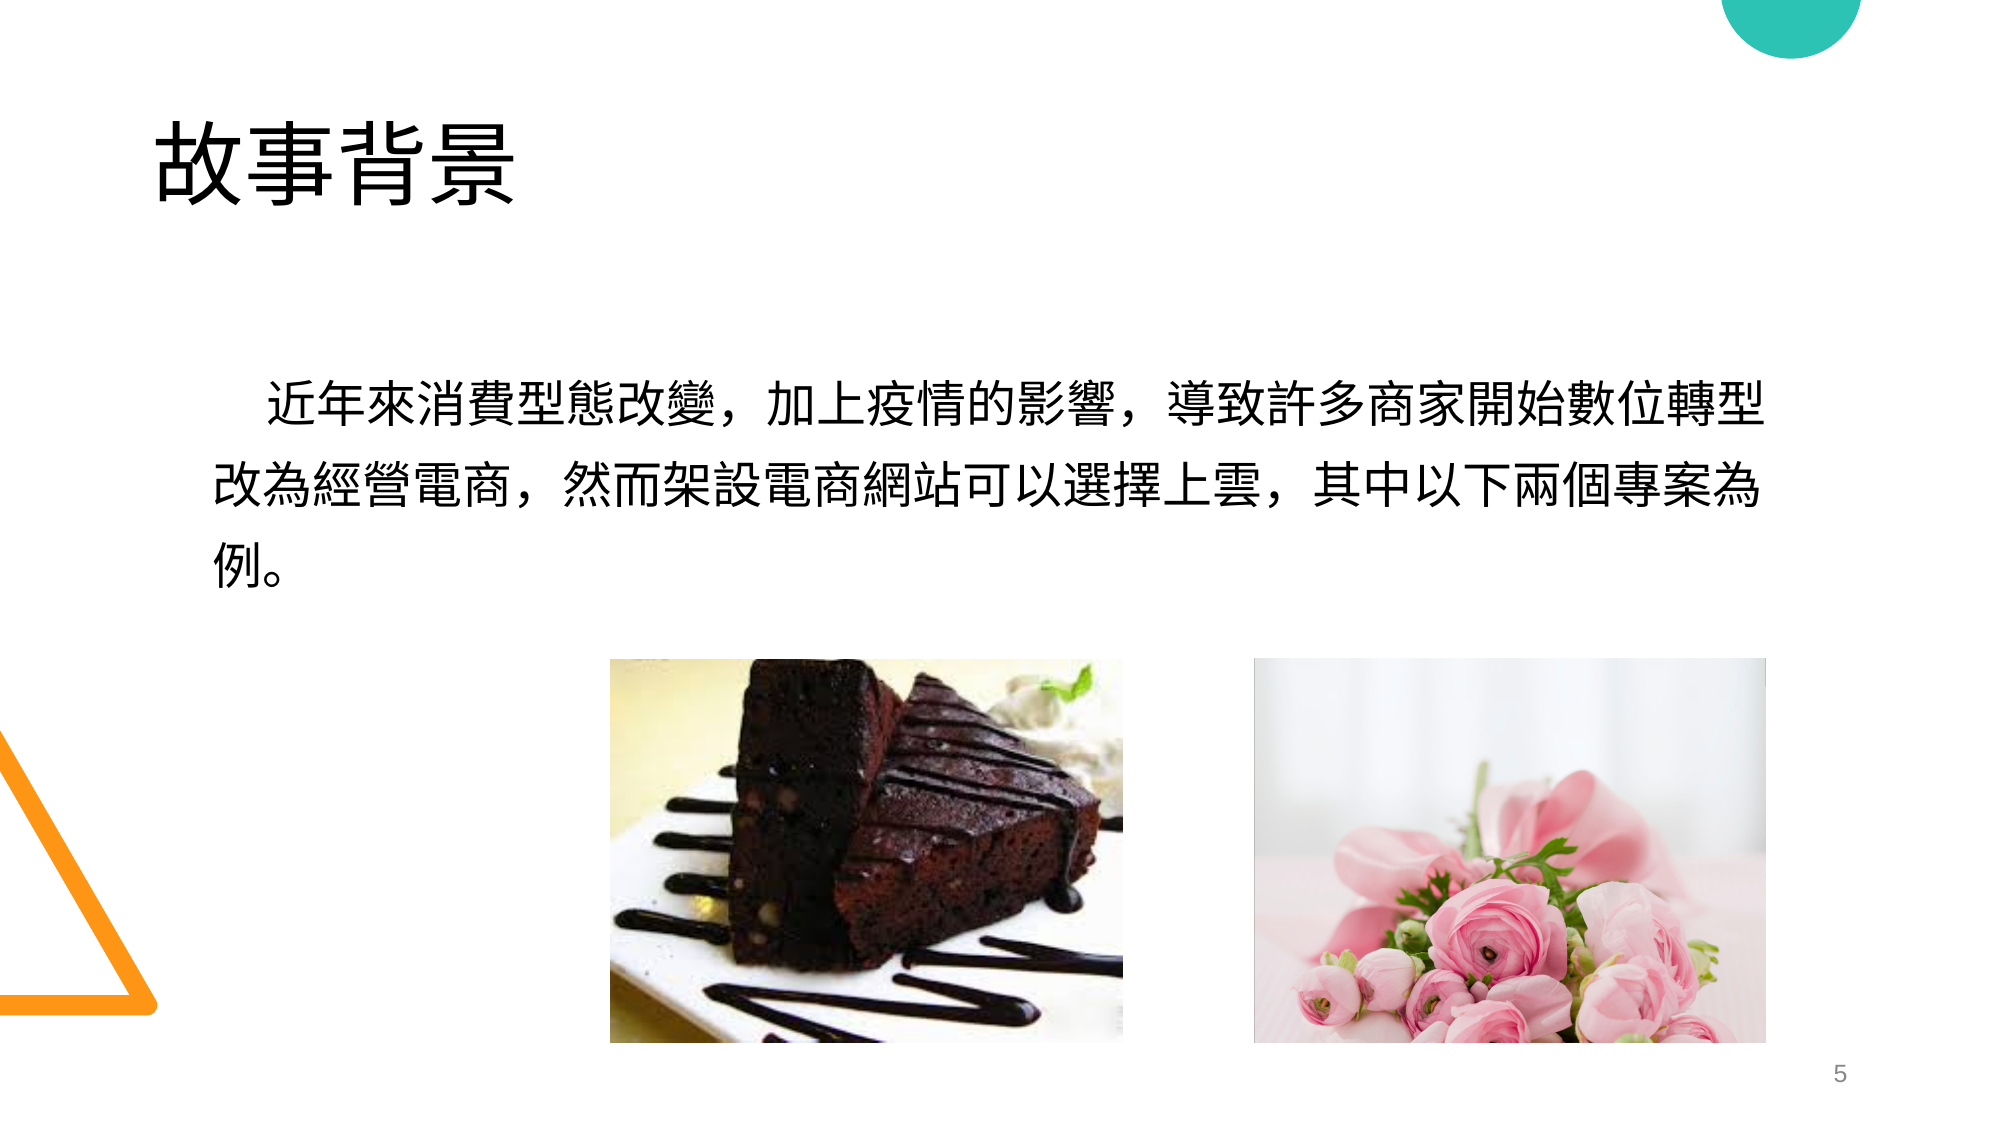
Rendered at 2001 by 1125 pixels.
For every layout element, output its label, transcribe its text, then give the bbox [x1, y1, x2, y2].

title 故事背景 [137, 59, 1863, 278]
picture [610, 659, 1123, 1043]
slide_number 1 [1412, 1042, 1863, 1103]
picture [1254, 658, 1766, 1043]
list 近年來消費型態改變，加上疫情的影響，導致許多商家開始數位轉型改為經營電商，然而架設電商網站可以選擇上雲，其中以下兩個專案為例。 [197, 263, 1807, 989]
